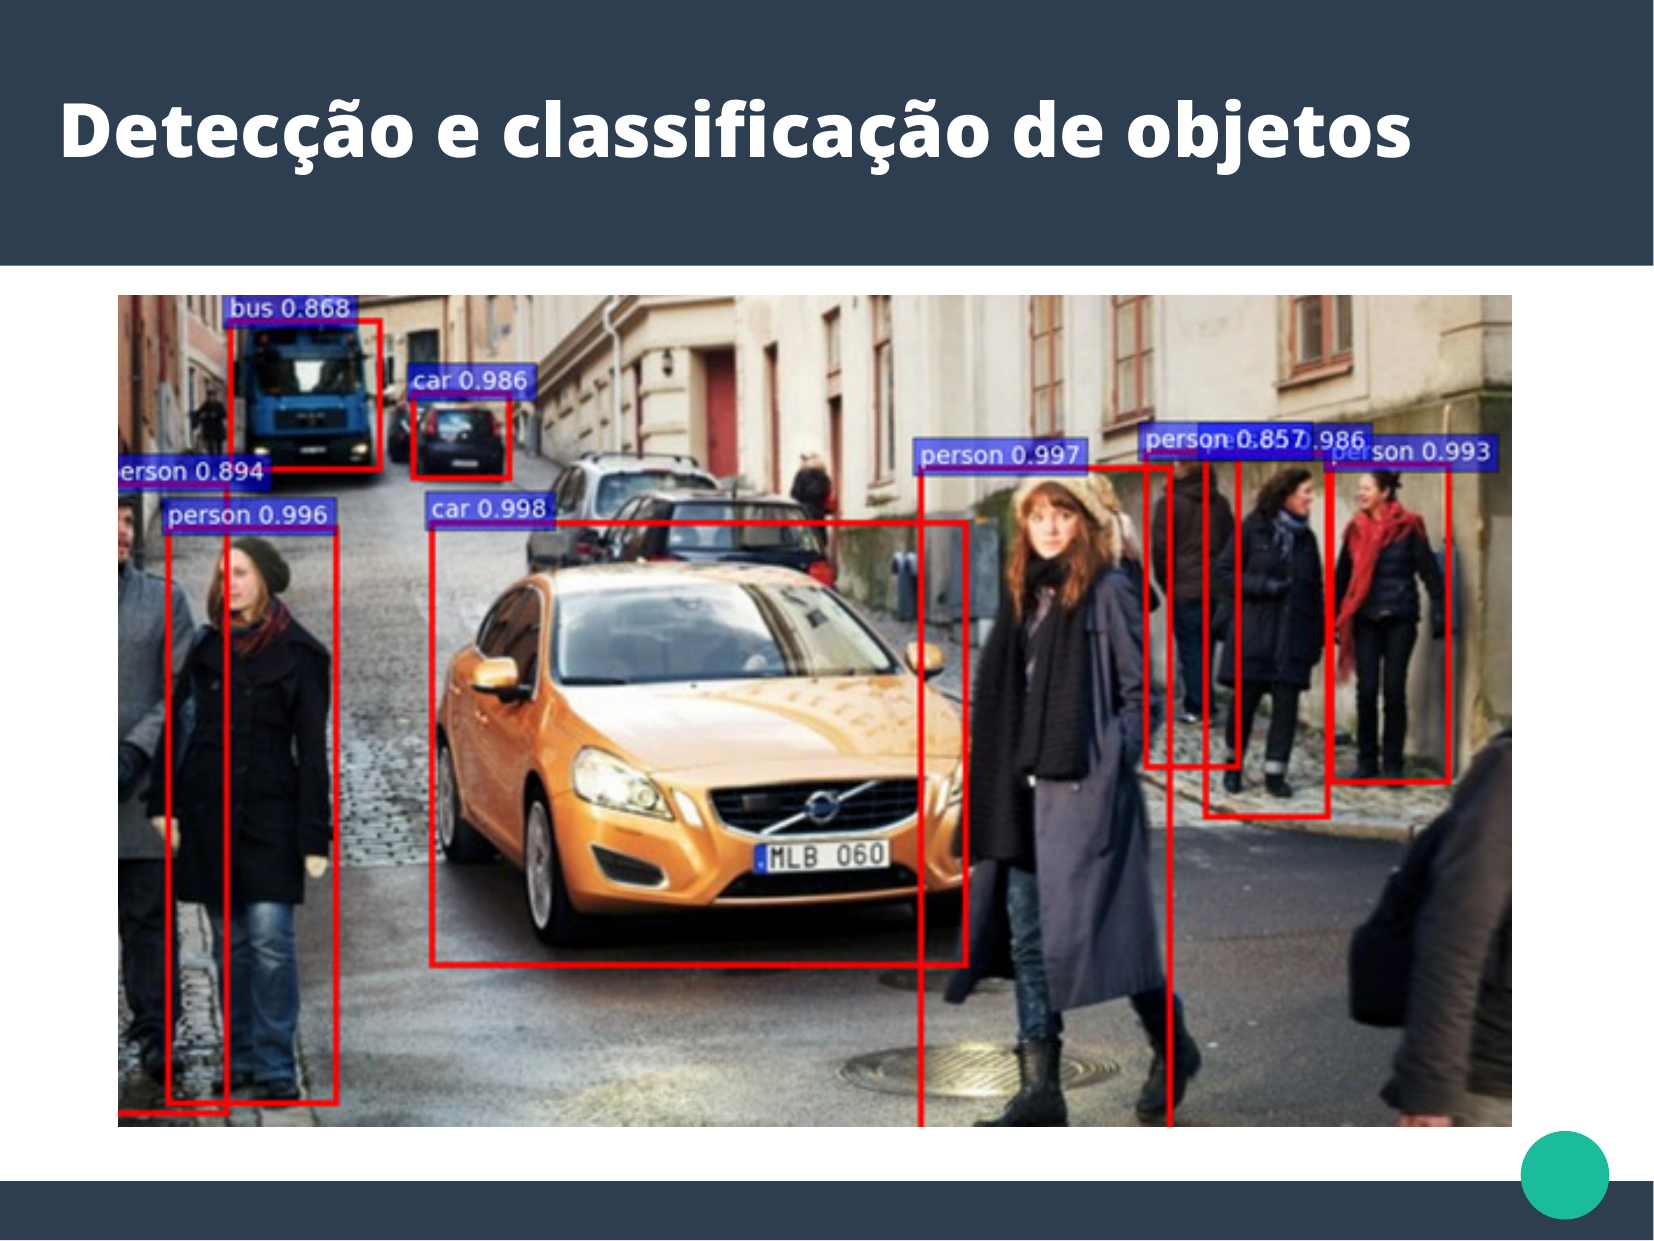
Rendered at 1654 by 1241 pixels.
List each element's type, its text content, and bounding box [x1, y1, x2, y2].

title Detecção e classificação de objetos [59, 49, 1595, 207]
picture [118, 295, 1512, 1127]
